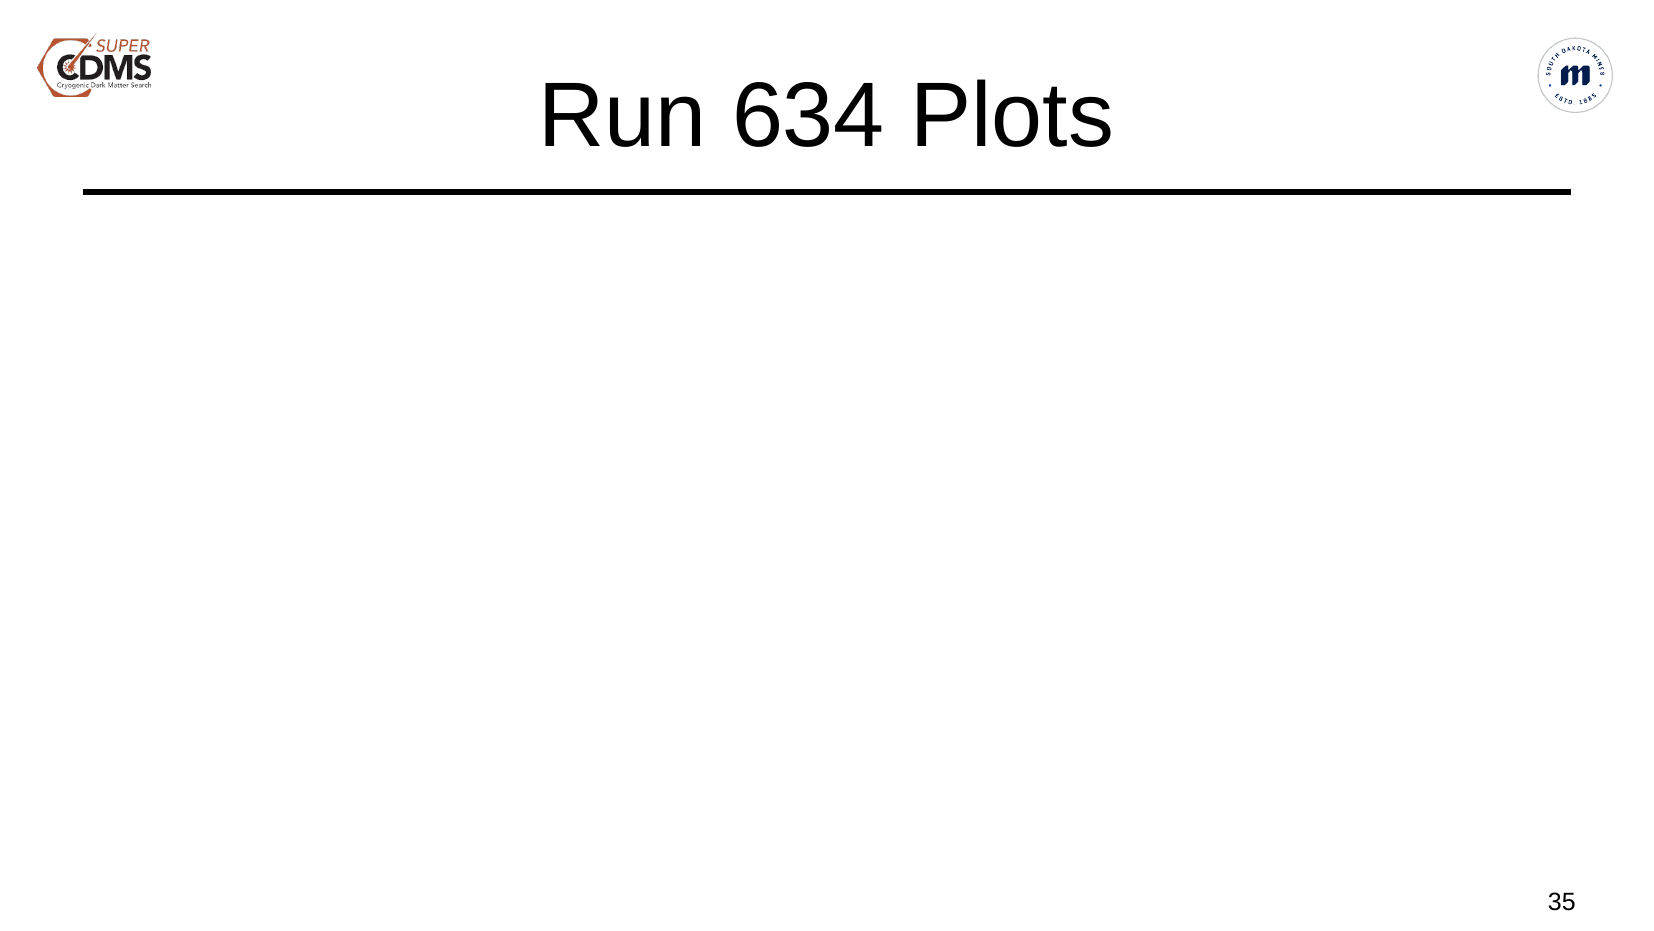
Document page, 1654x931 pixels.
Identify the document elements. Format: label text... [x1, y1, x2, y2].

title Run 634 Plots [82, 37, 1571, 193]
picture [1571, 37, 1613, 113]
picture [37, 32, 151, 97]
